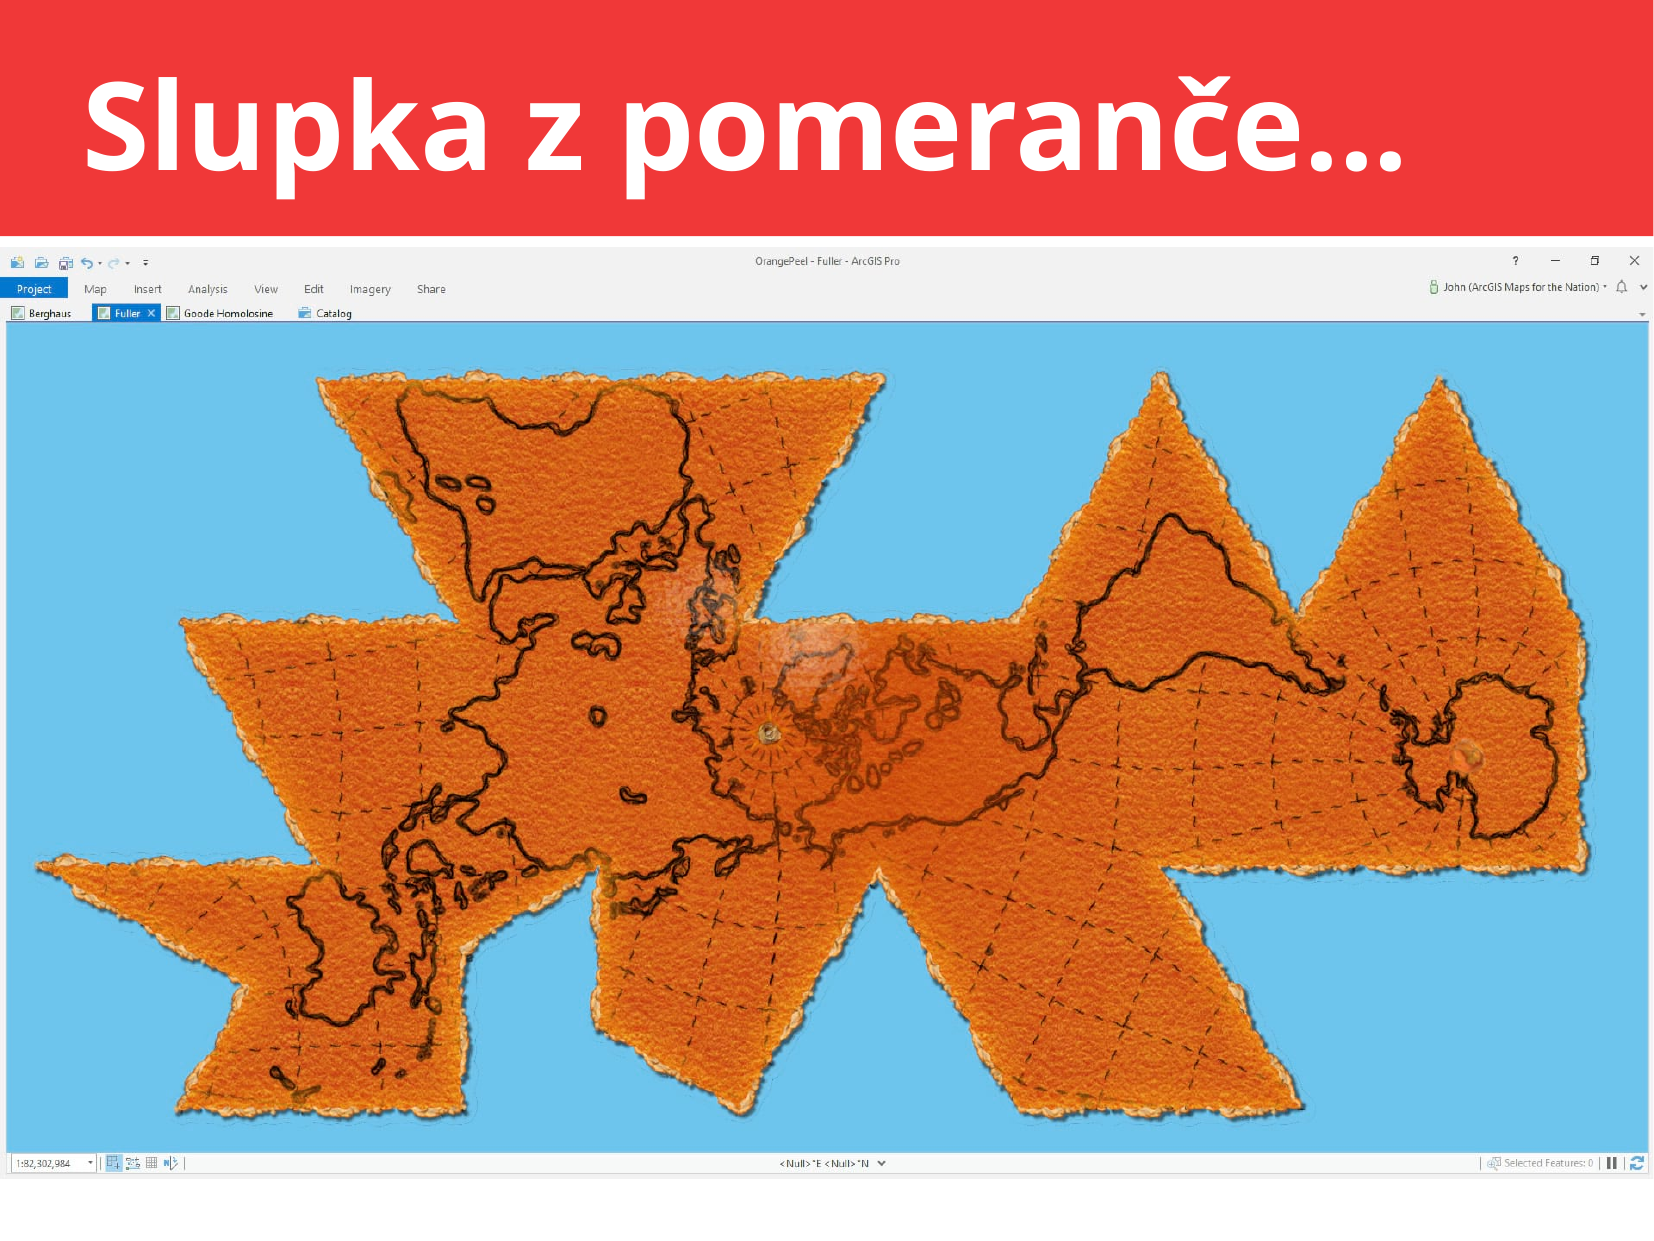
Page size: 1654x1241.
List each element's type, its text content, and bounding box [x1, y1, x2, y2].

picture [0, 247, 1654, 1179]
title Slupka z pomeranče... [82, 19, 1571, 227]
